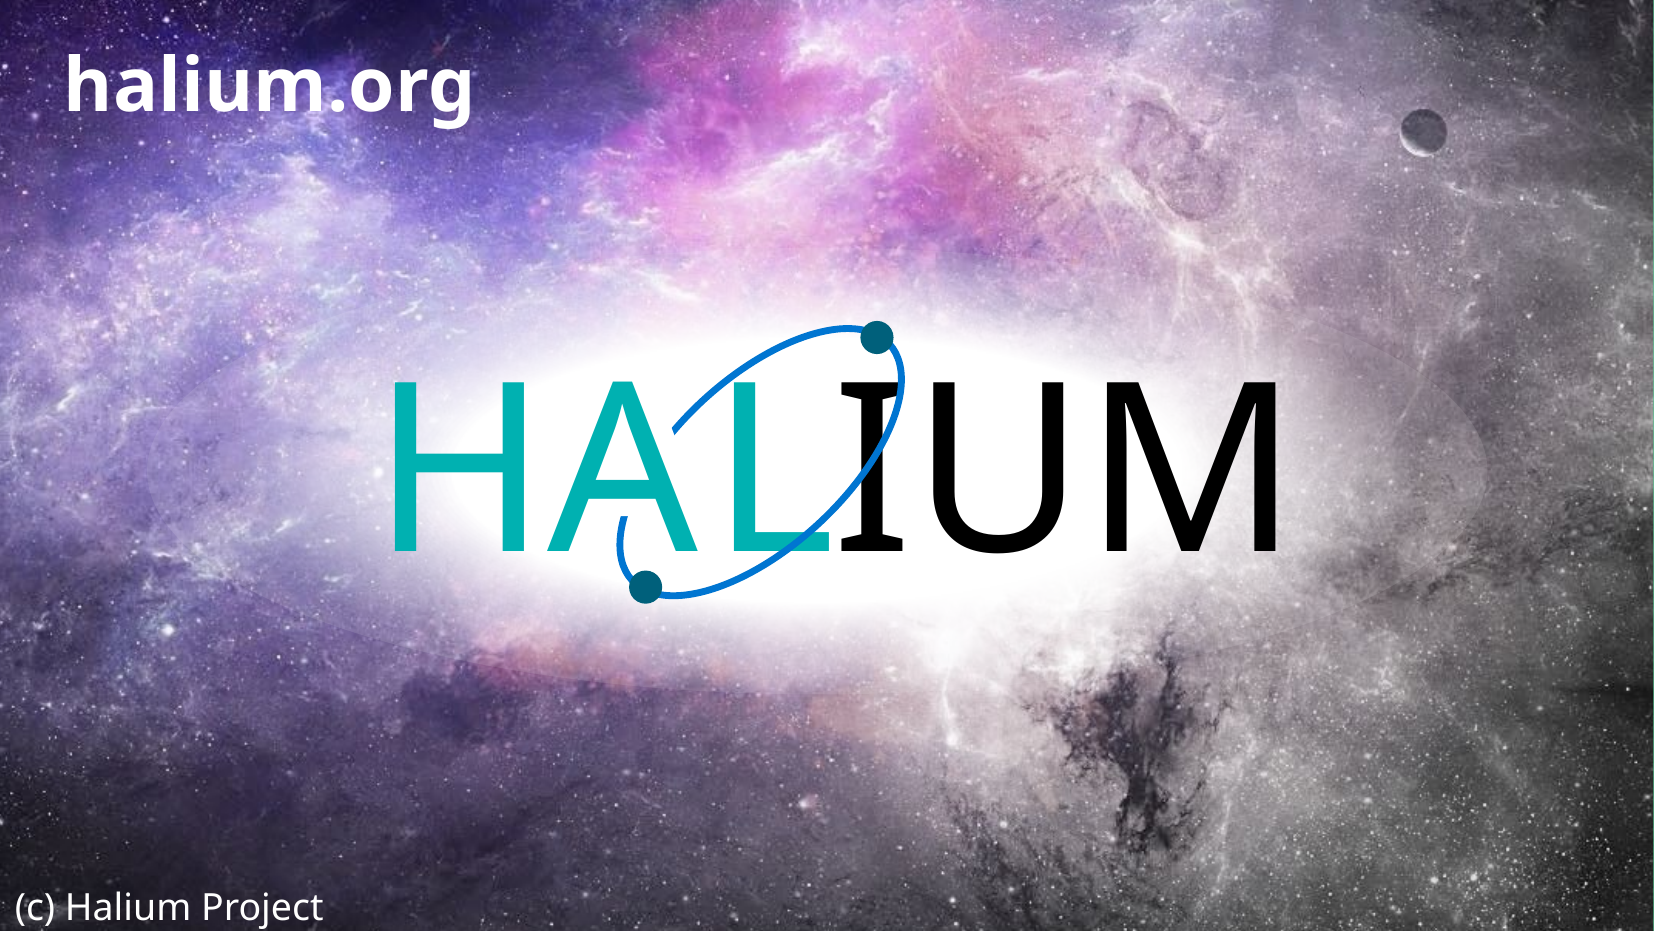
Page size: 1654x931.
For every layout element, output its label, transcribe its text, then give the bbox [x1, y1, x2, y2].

text_box (c) Halium Project [0, 873, 376, 931]
picture [0, 0, 1654, 931]
title halium.org [15, 15, 526, 151]
